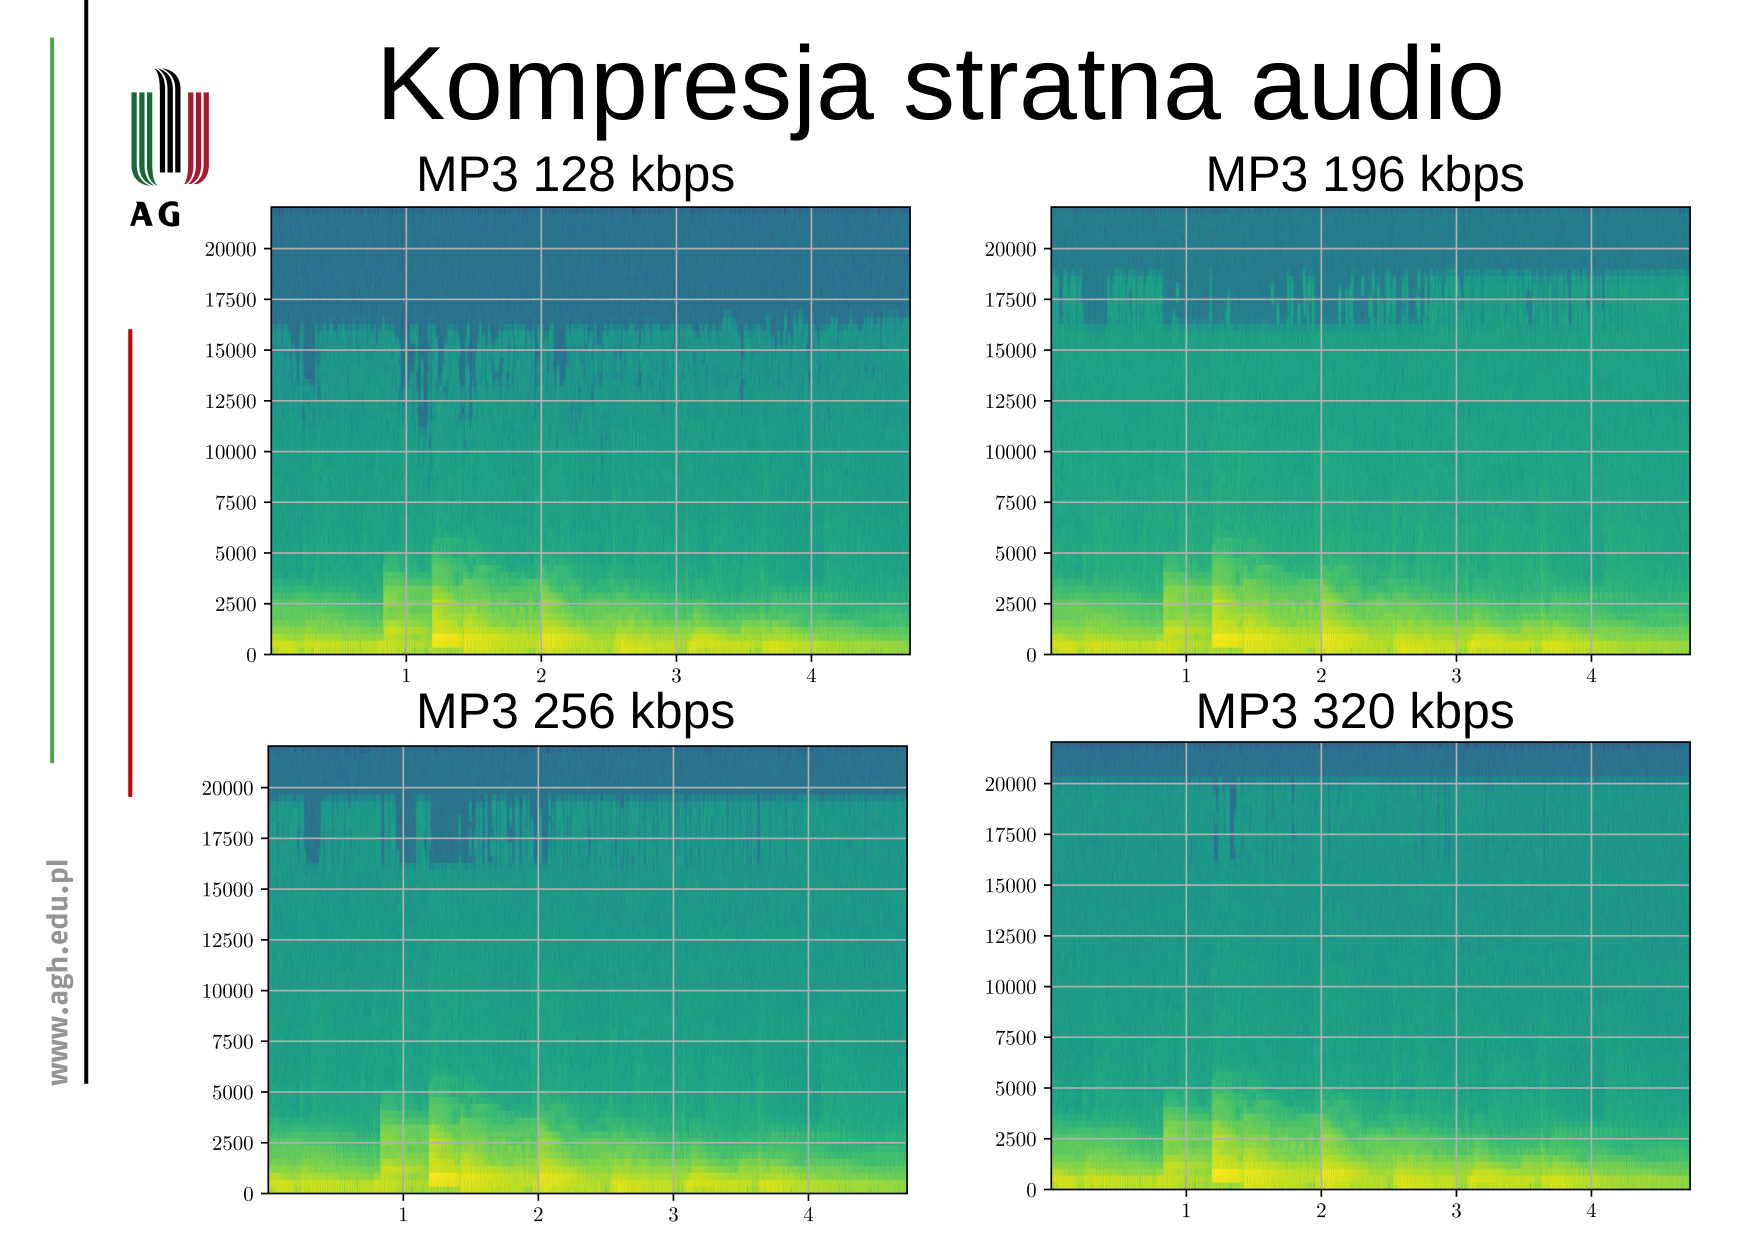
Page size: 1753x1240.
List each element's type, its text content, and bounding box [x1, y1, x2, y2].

text_box MP3 128 kbps [401, 133, 822, 269]
text_box MP3 320 kbps [1180, 671, 1601, 807]
title Kompresja stratna audio [196, 0, 1687, 182]
text_box MP3 256 kbps [401, 671, 822, 807]
picture [0, 0, 1753, 1240]
text_box MP3 196 kbps [1190, 133, 1611, 269]
